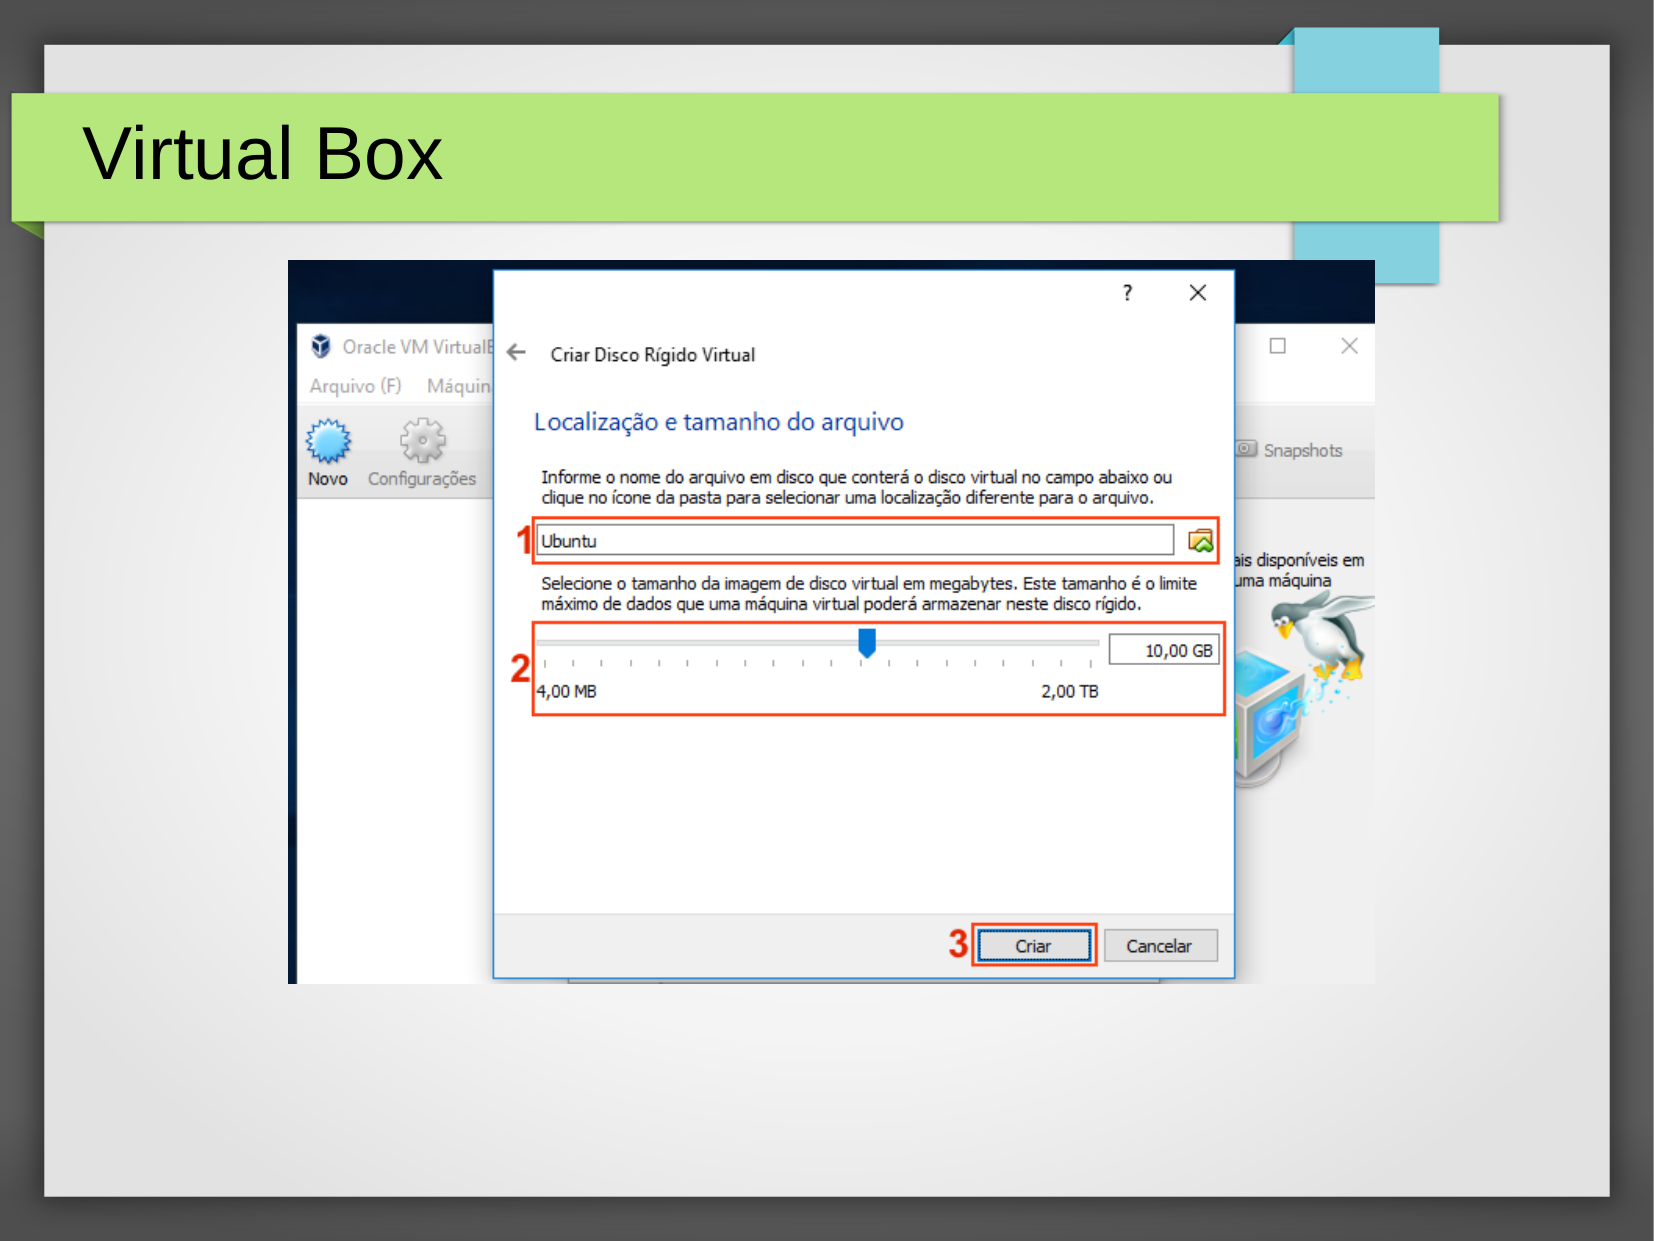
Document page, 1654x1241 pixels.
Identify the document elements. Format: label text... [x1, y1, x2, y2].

picture [0, 0, 1654, 1241]
title Virtual Box [82, 94, 1264, 213]
